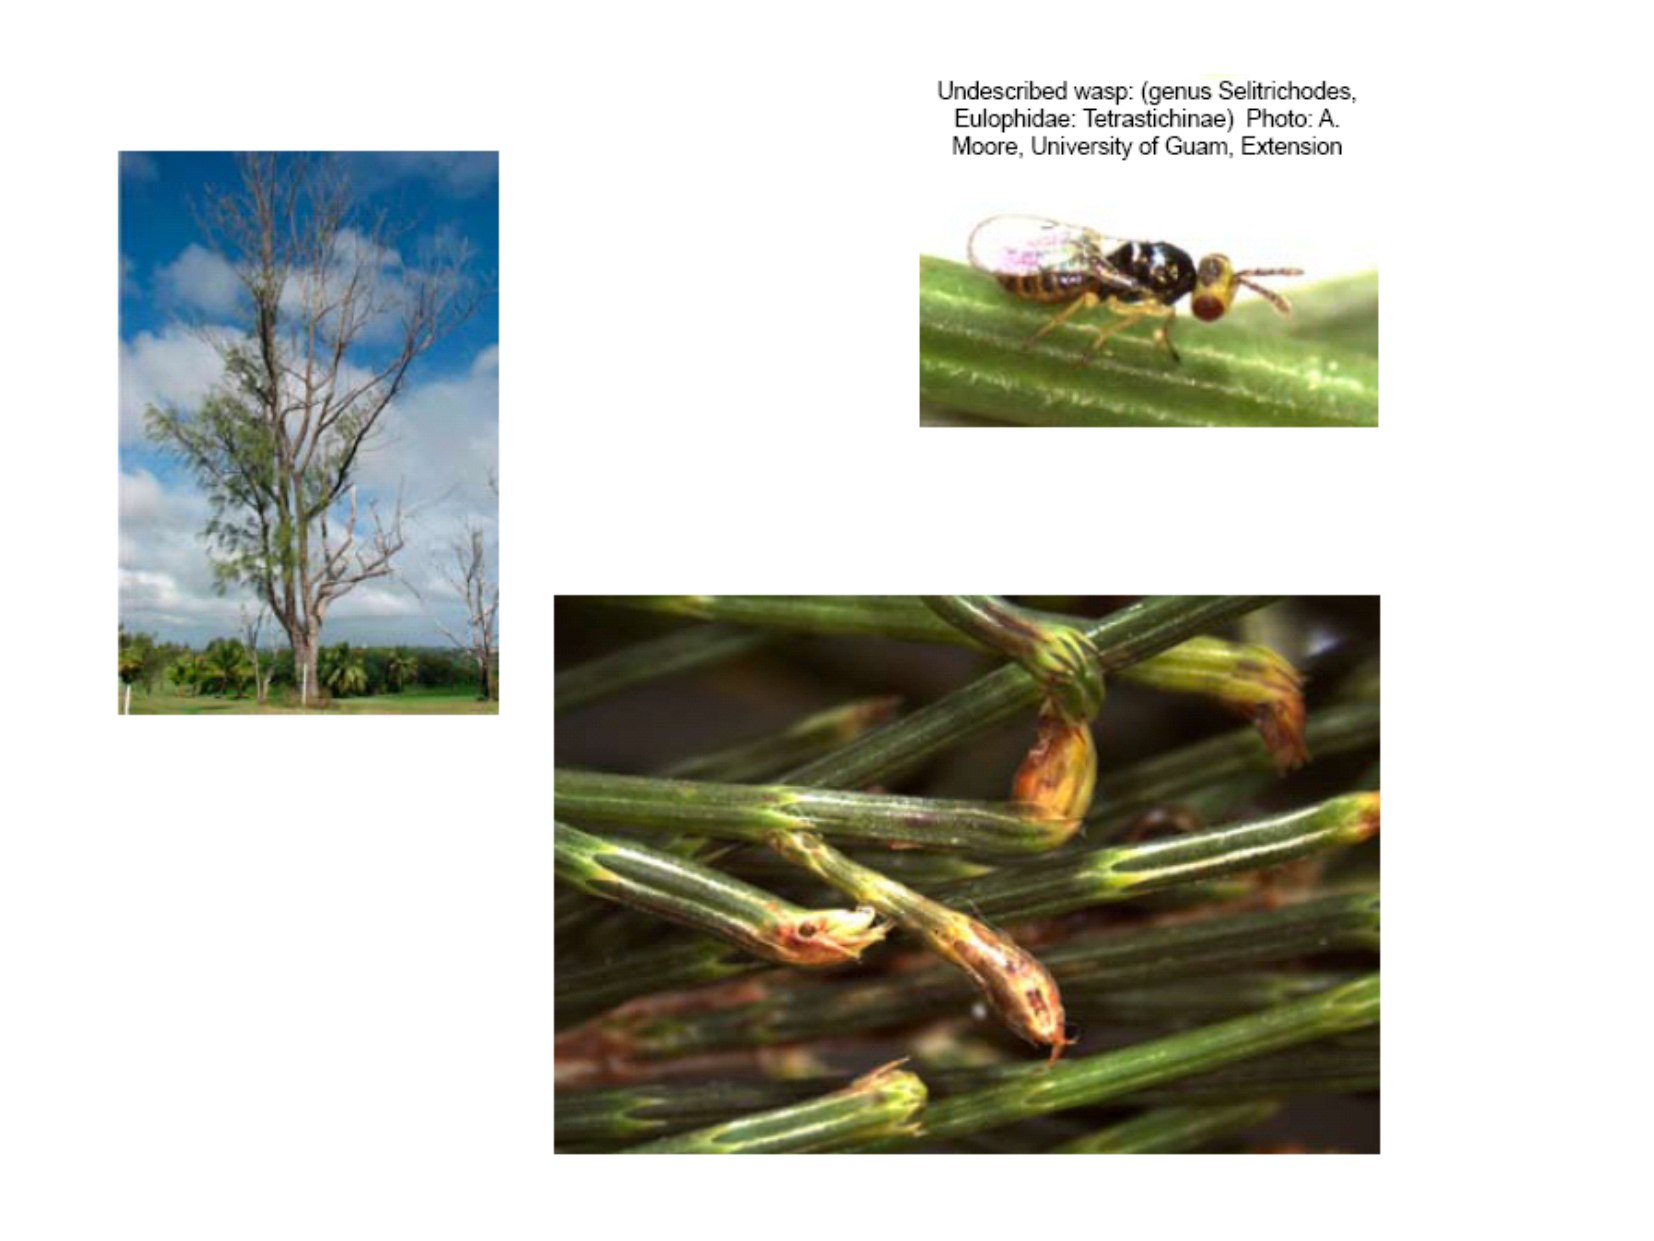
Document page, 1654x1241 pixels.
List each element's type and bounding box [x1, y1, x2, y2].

picture [909, 74, 1388, 435]
picture [547, 590, 1388, 1163]
picture [113, 144, 503, 719]
